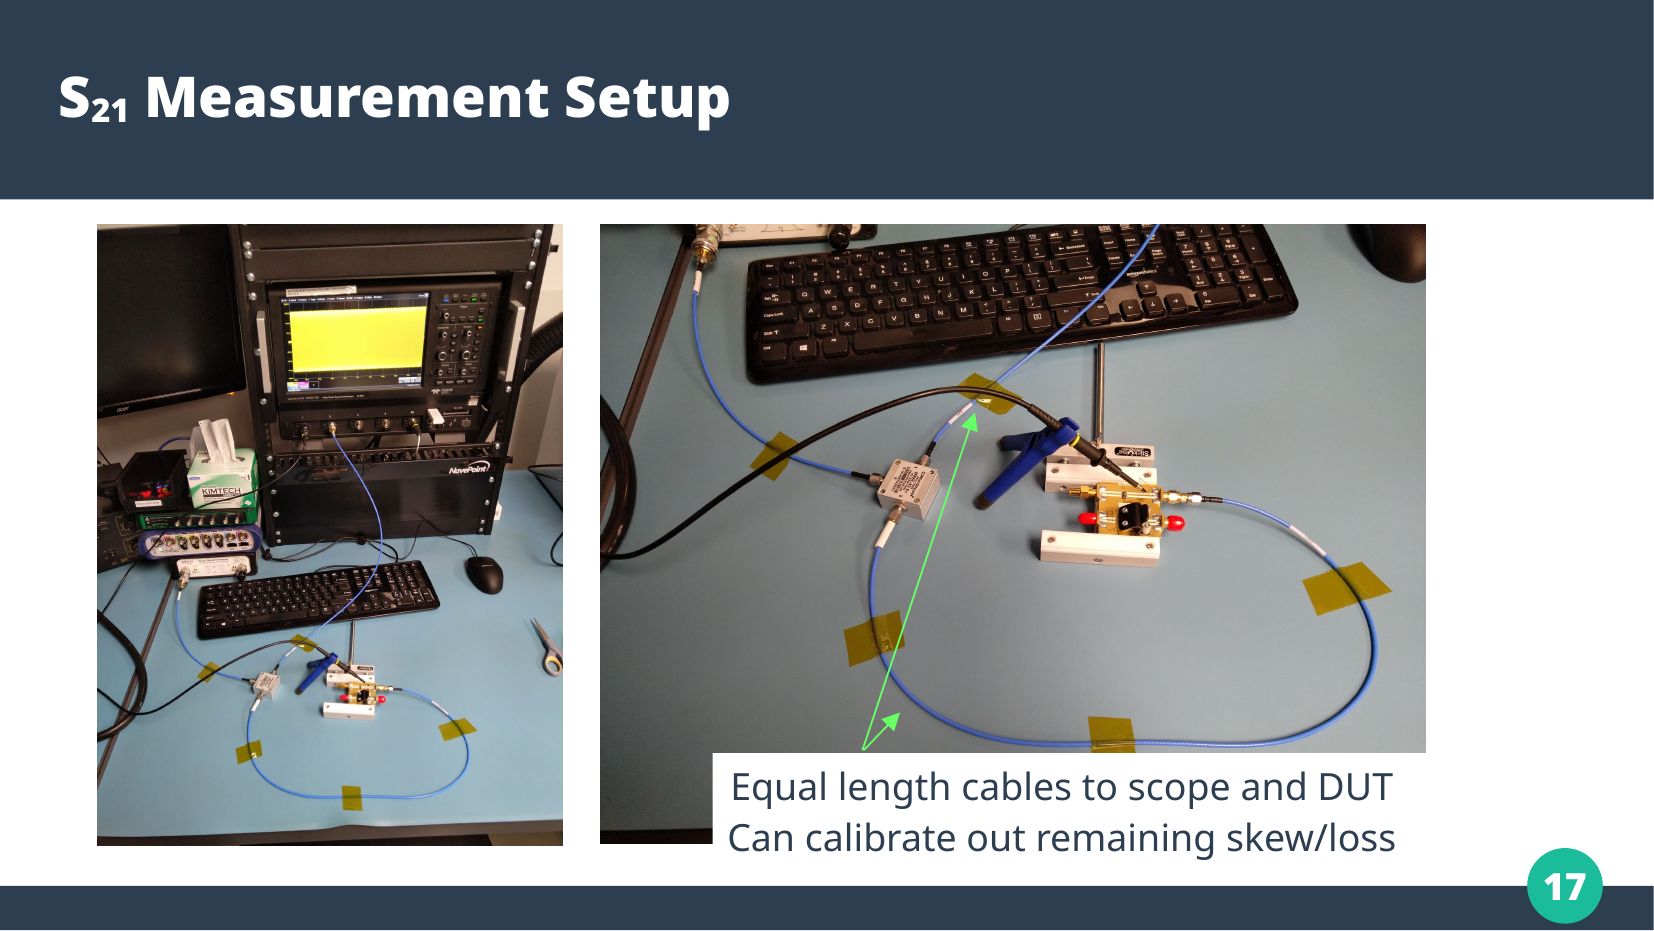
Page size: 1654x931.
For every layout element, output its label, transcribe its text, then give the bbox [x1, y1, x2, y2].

picture [600, 224, 1426, 844]
title S21 Measurement Setup [59, 37, 1595, 155]
picture [97, 224, 563, 846]
text_box Equal length cables to scope and DUT Can calibrate out remaining skew/loss [712, 760, 1458, 863]
